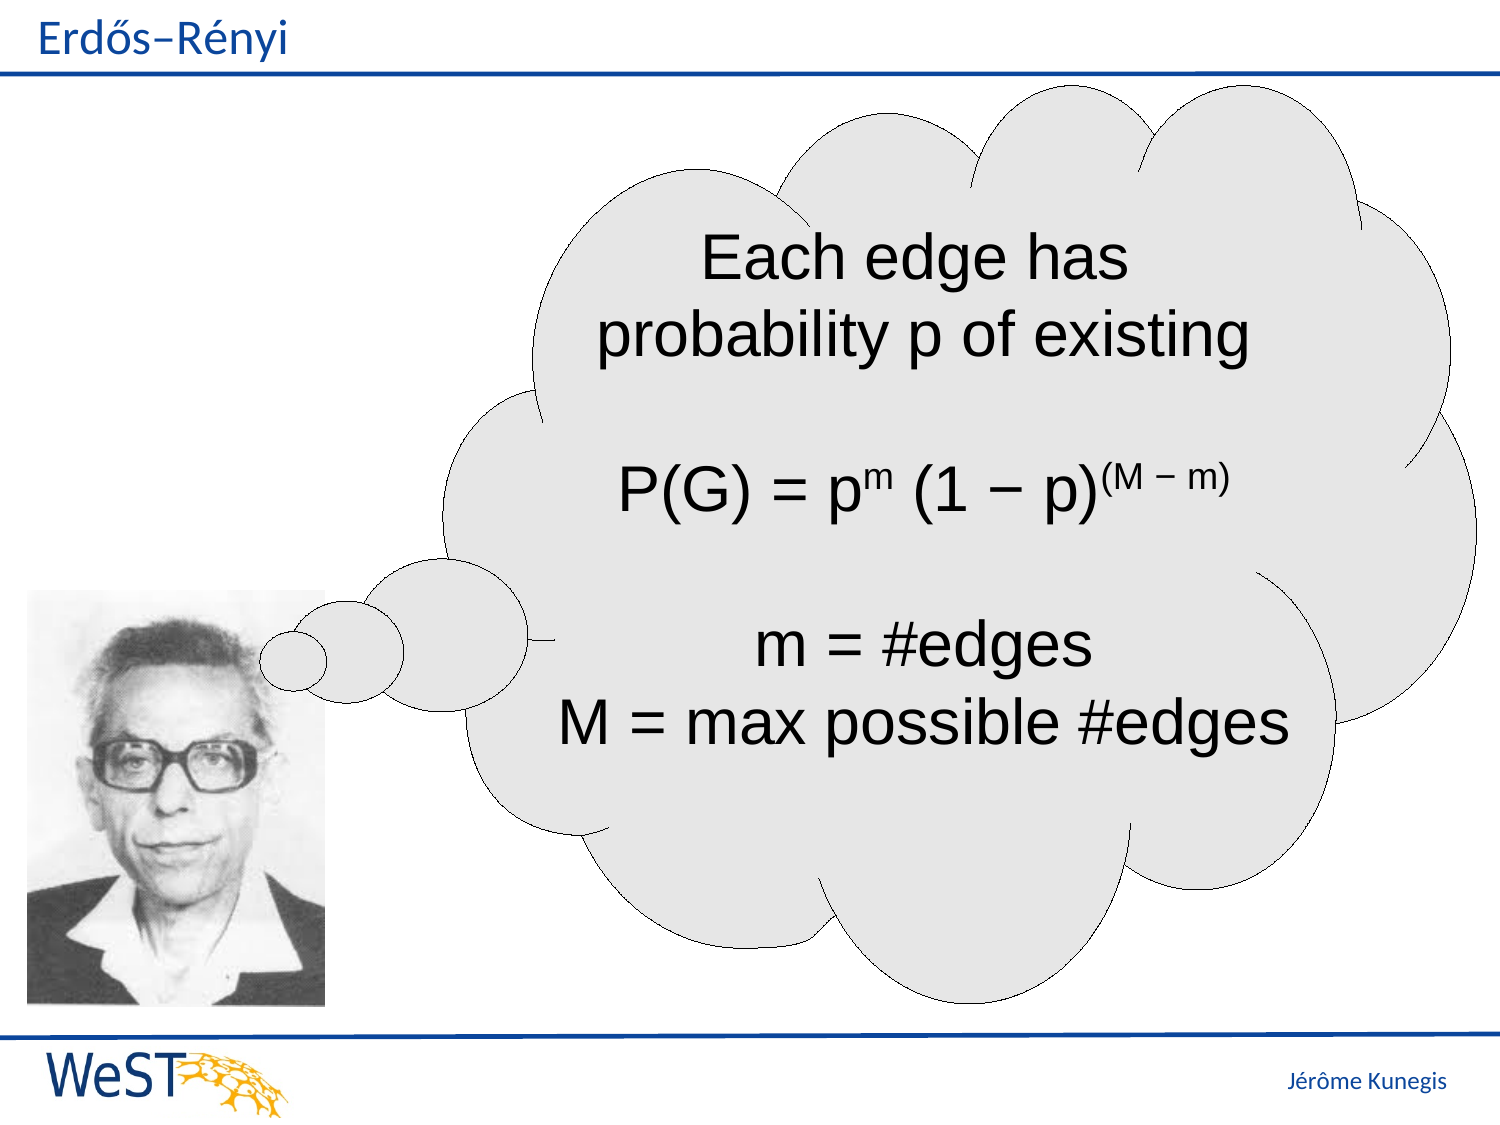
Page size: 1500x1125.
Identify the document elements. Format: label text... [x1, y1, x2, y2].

text_box Erdős–Rényi [22, 0, 1151, 86]
picture [27, 590, 325, 1007]
text_box Each edge has probability p of existing P(G) = pm (1 − p)(M − m) m = #edges M = max possible #edges [259, 85, 1477, 1004]
picture [41, 1046, 302, 1118]
